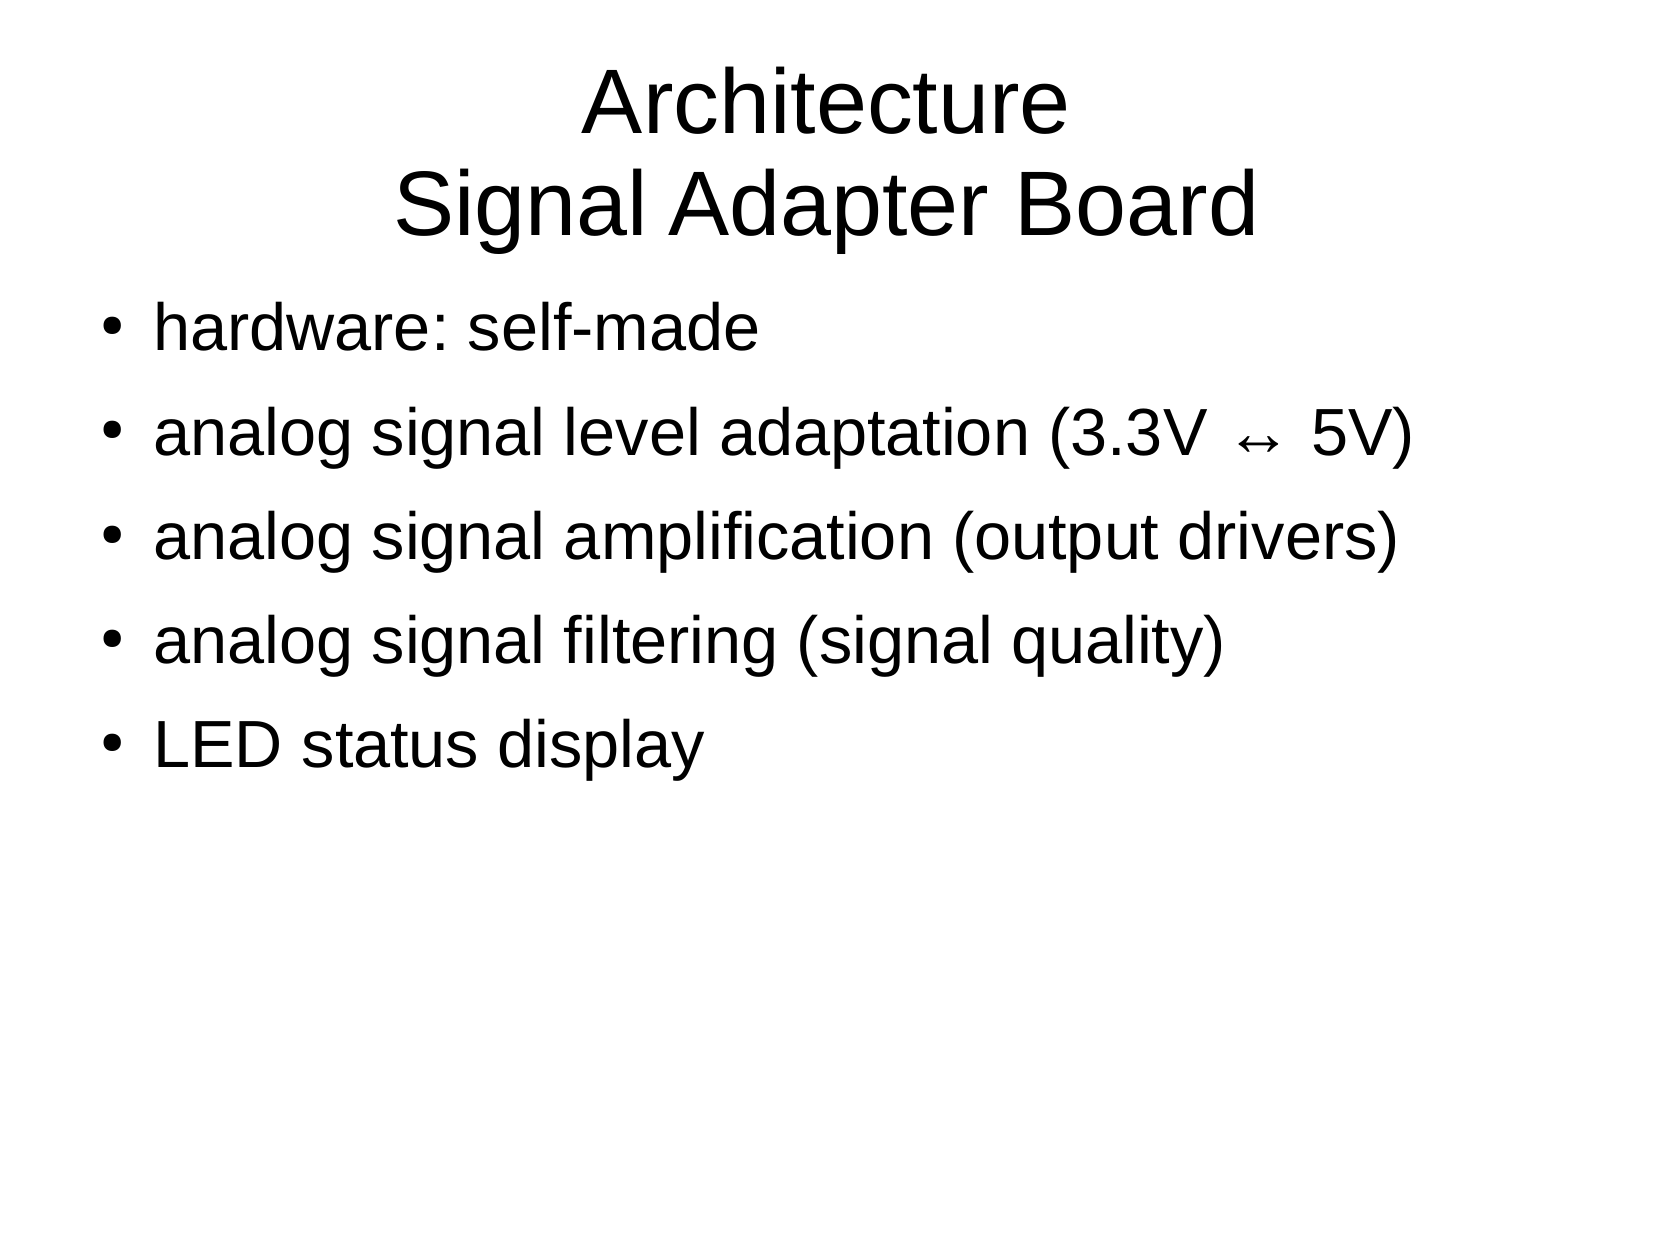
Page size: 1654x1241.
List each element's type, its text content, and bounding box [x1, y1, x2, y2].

list hardware: self-made analog signal level adaptation (3.3V ↔ 5V) analog signal amplification (output drivers) analog signal filtering (signal quality) LED status display [82, 290, 1571, 1010]
title Architecture Signal Adapter Board [82, 49, 1571, 257]
